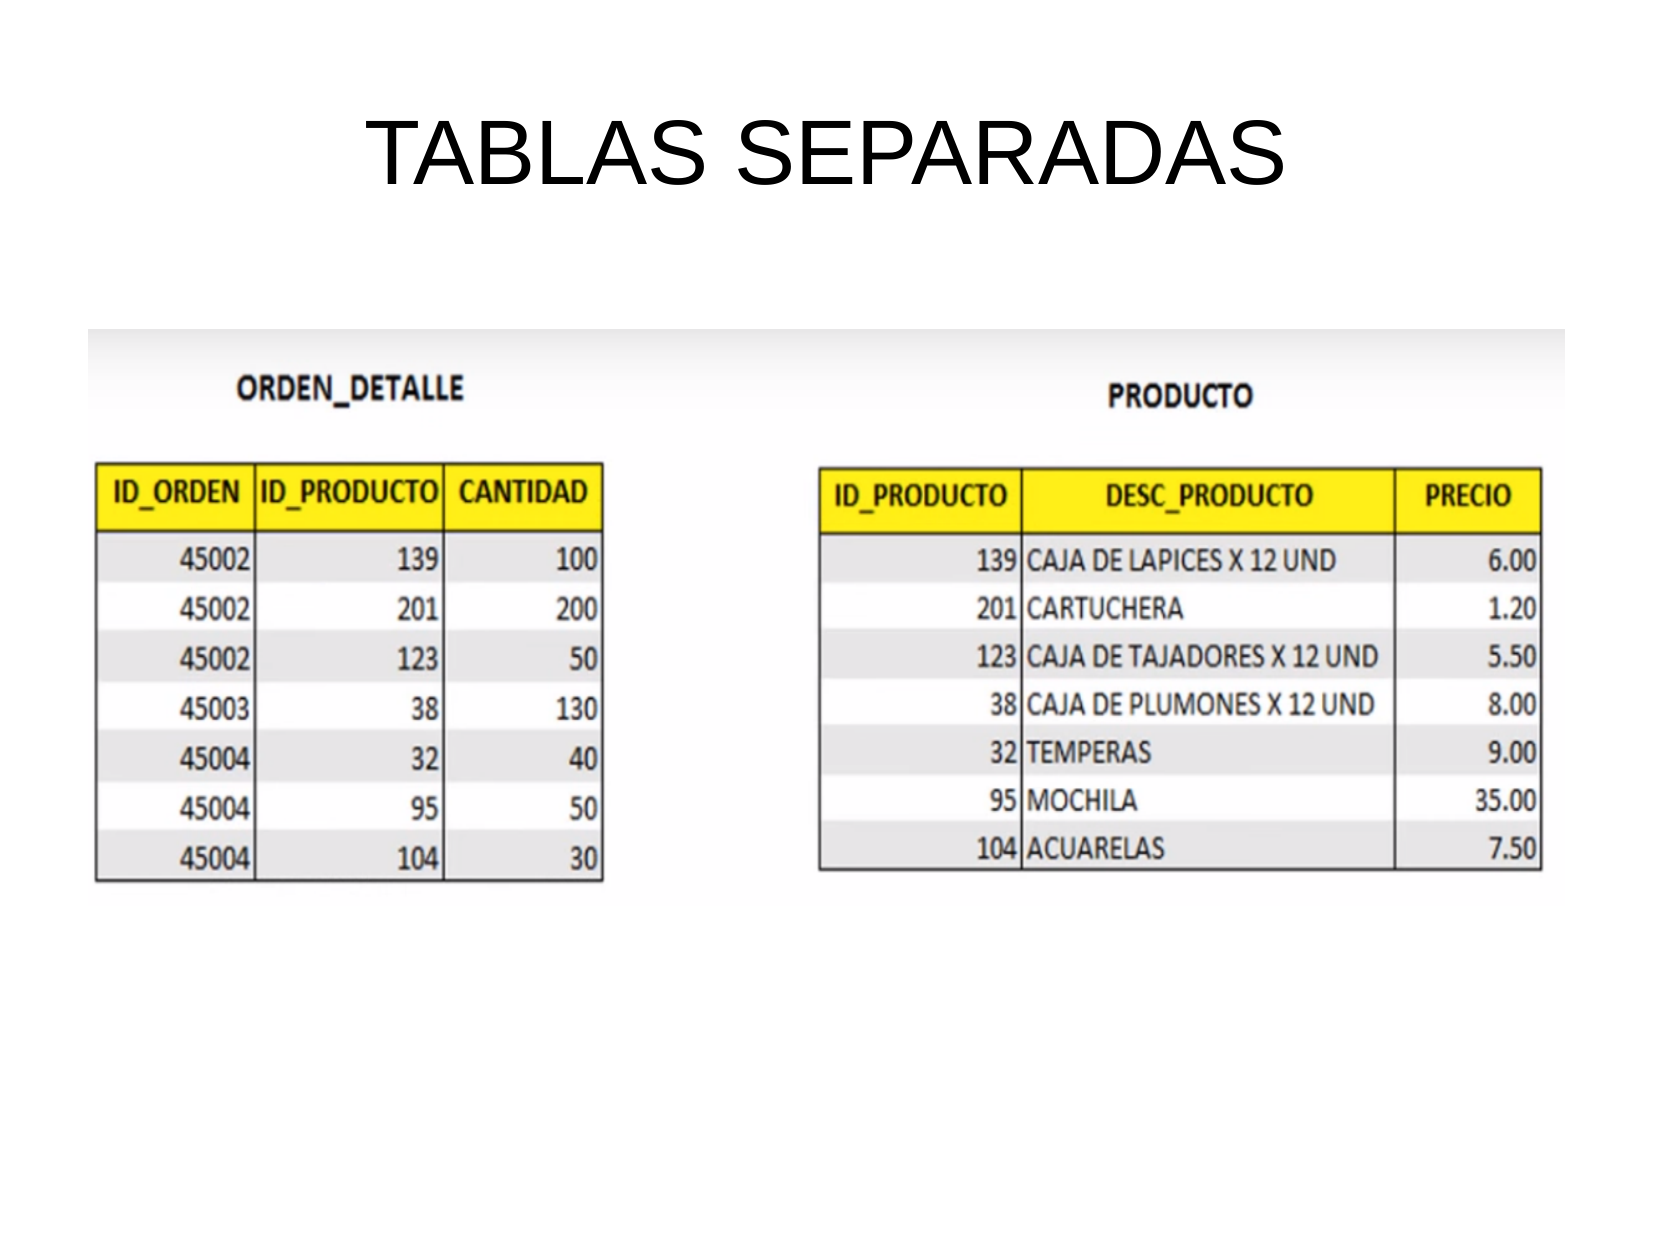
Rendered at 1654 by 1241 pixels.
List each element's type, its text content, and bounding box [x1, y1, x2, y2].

title TABLAS SEPARADAS [82, 49, 1571, 257]
picture [88, 329, 1565, 906]
